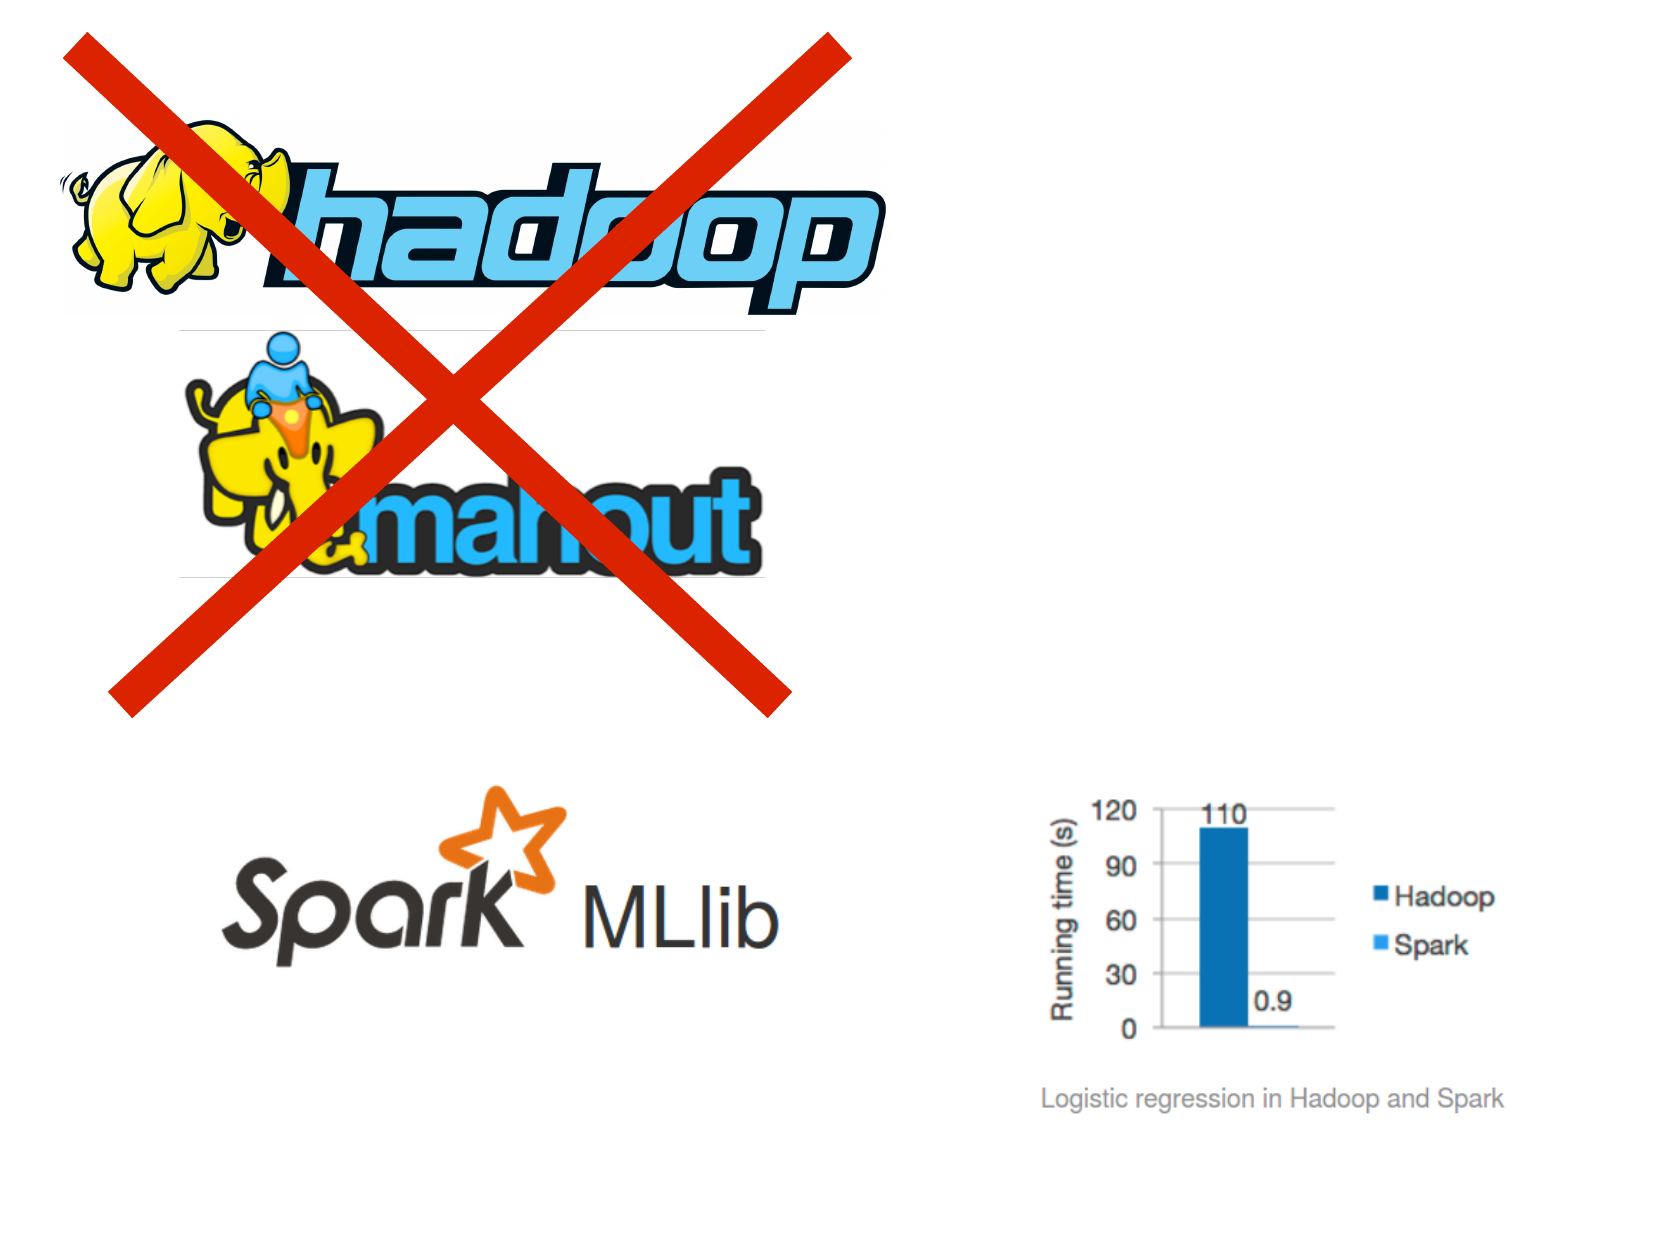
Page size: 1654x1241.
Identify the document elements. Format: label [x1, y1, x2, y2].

picture [182, 119, 731, 316]
picture [195, 749, 873, 1002]
picture [60, 119, 337, 316]
picture [573, 119, 886, 316]
picture [178, 329, 426, 579]
picture [406, 329, 502, 374]
picture [481, 329, 767, 579]
picture [1005, 764, 1530, 1135]
picture [286, 425, 617, 579]
